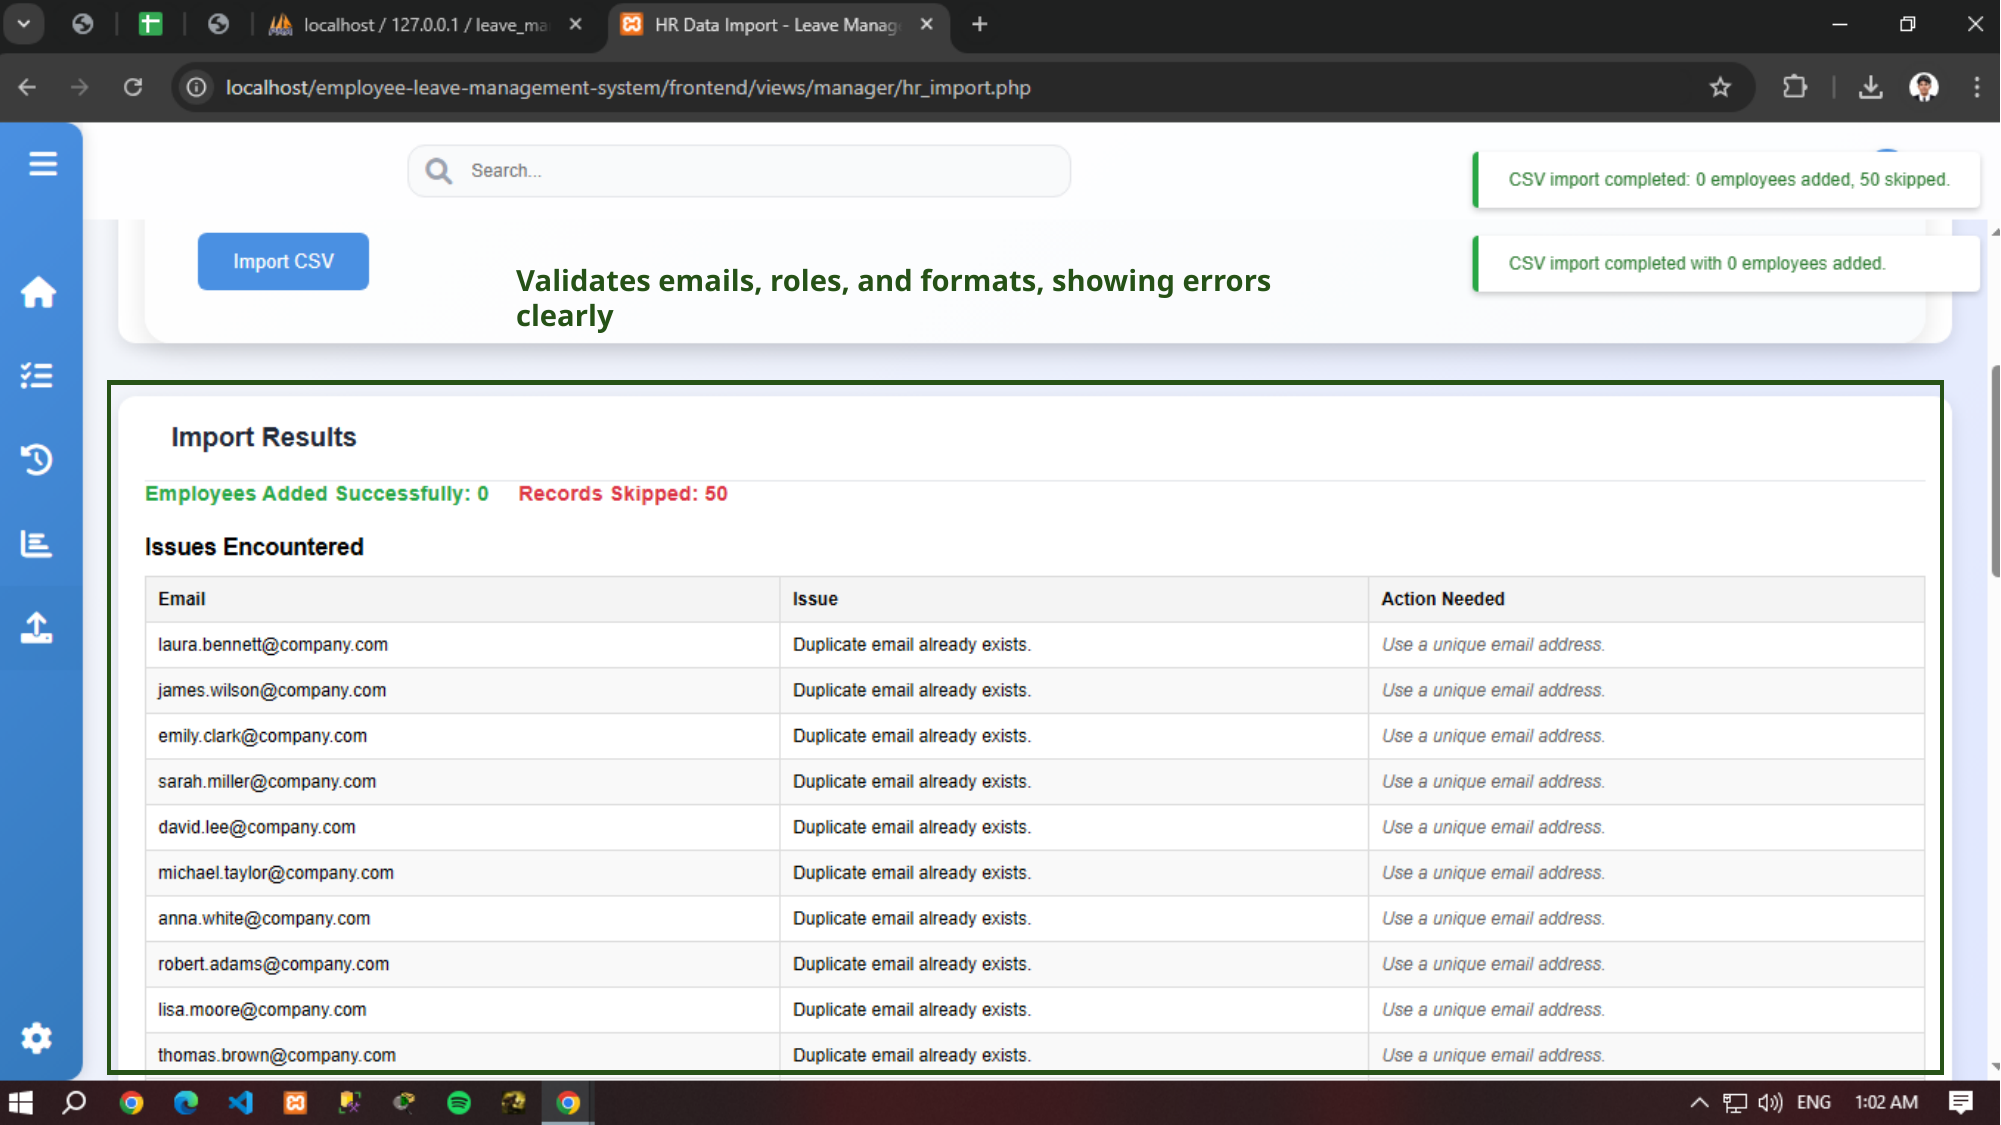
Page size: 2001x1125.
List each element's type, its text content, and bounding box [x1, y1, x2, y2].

picture [0, 0, 2000, 1125]
text_box Validates emails, roles, and formats, showing errors clearly [501, 255, 1376, 306]
